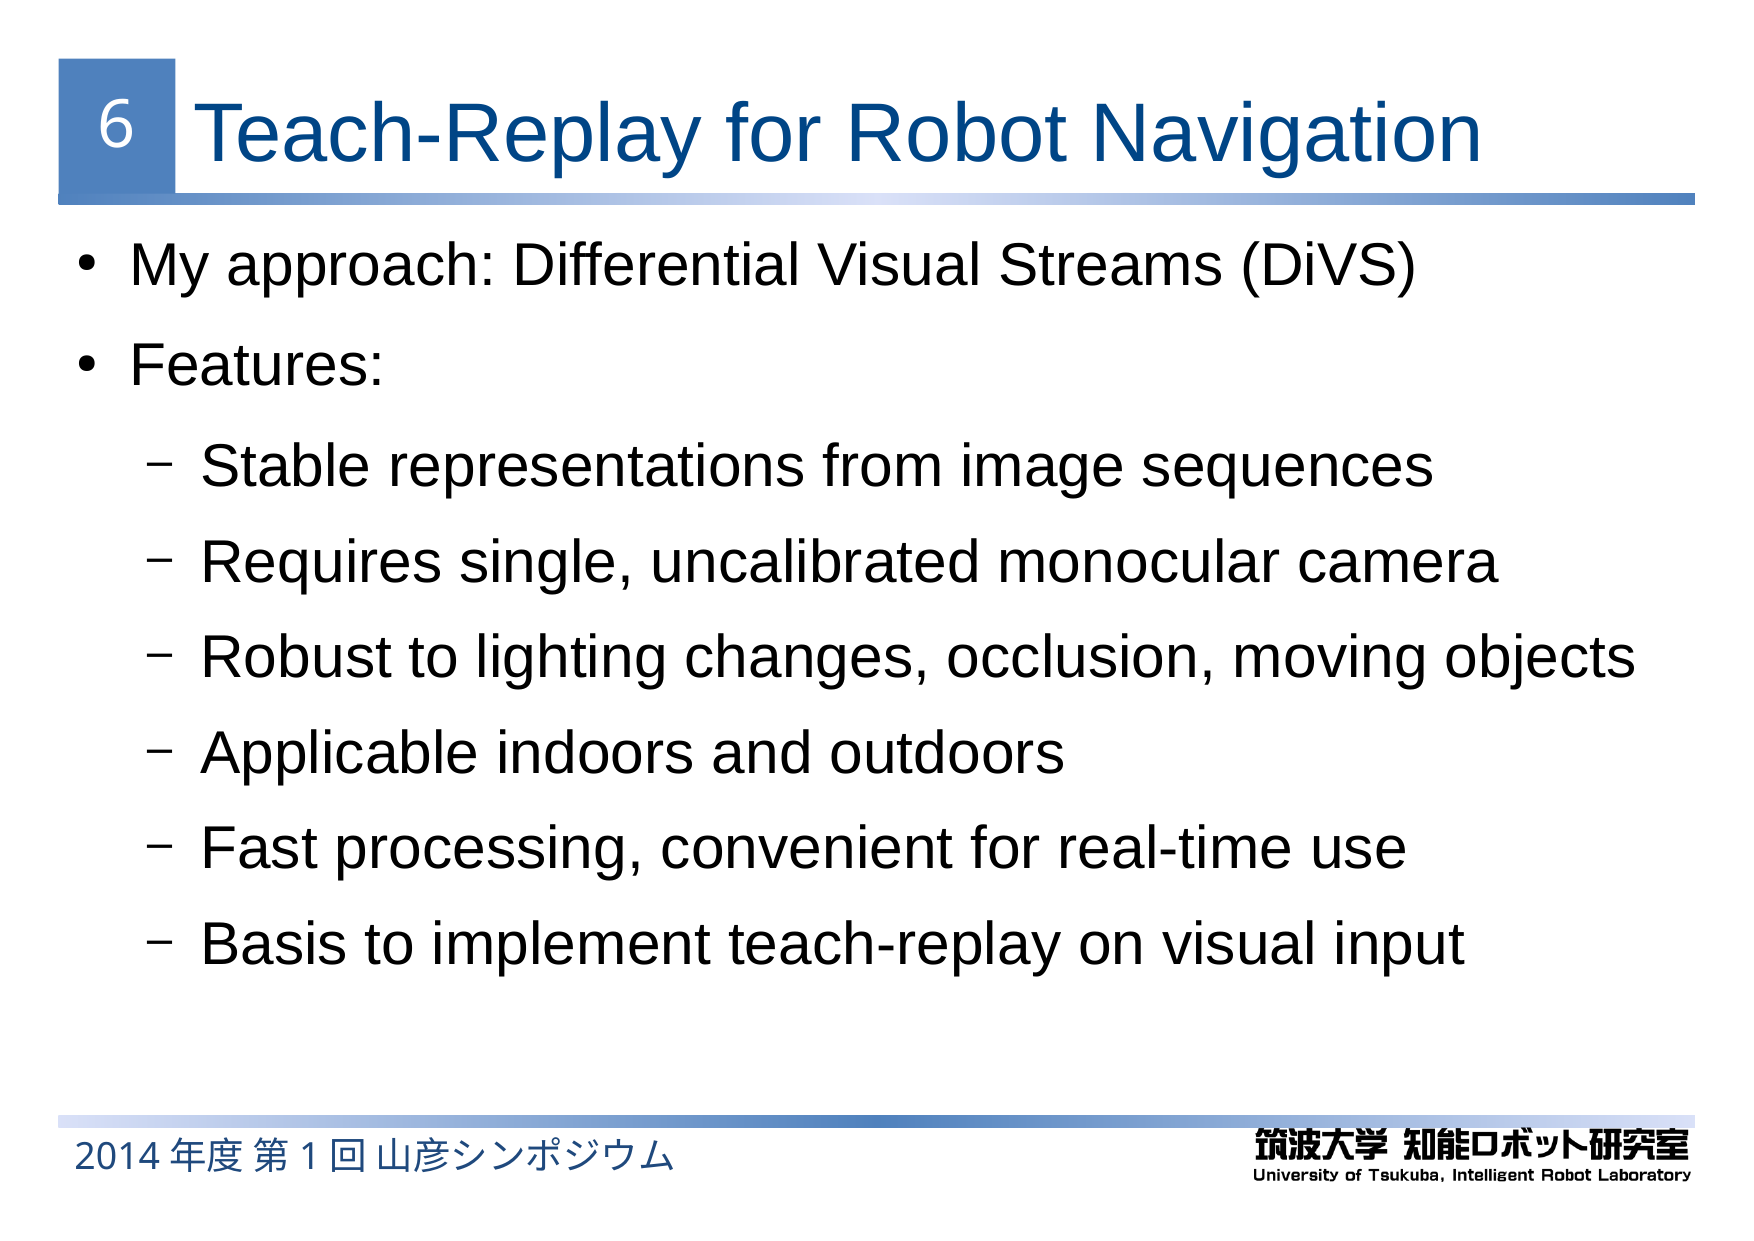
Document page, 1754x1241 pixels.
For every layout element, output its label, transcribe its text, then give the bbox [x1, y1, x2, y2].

title Teach-Replay for Robot Navigation [193, 61, 1651, 205]
picture [1252, 1127, 1691, 1182]
list My approach: Differential Visual Streams (DiVS) Features: Stable representations from image sequences Requires single, uncalibrated monocular camera Robust to lighting changes, occlusion, moving objects Applicable indoors and outdoors Fast processing, convenient for real-time use Basis to implement teach-replay on visual input [58, 223, 1696, 1116]
